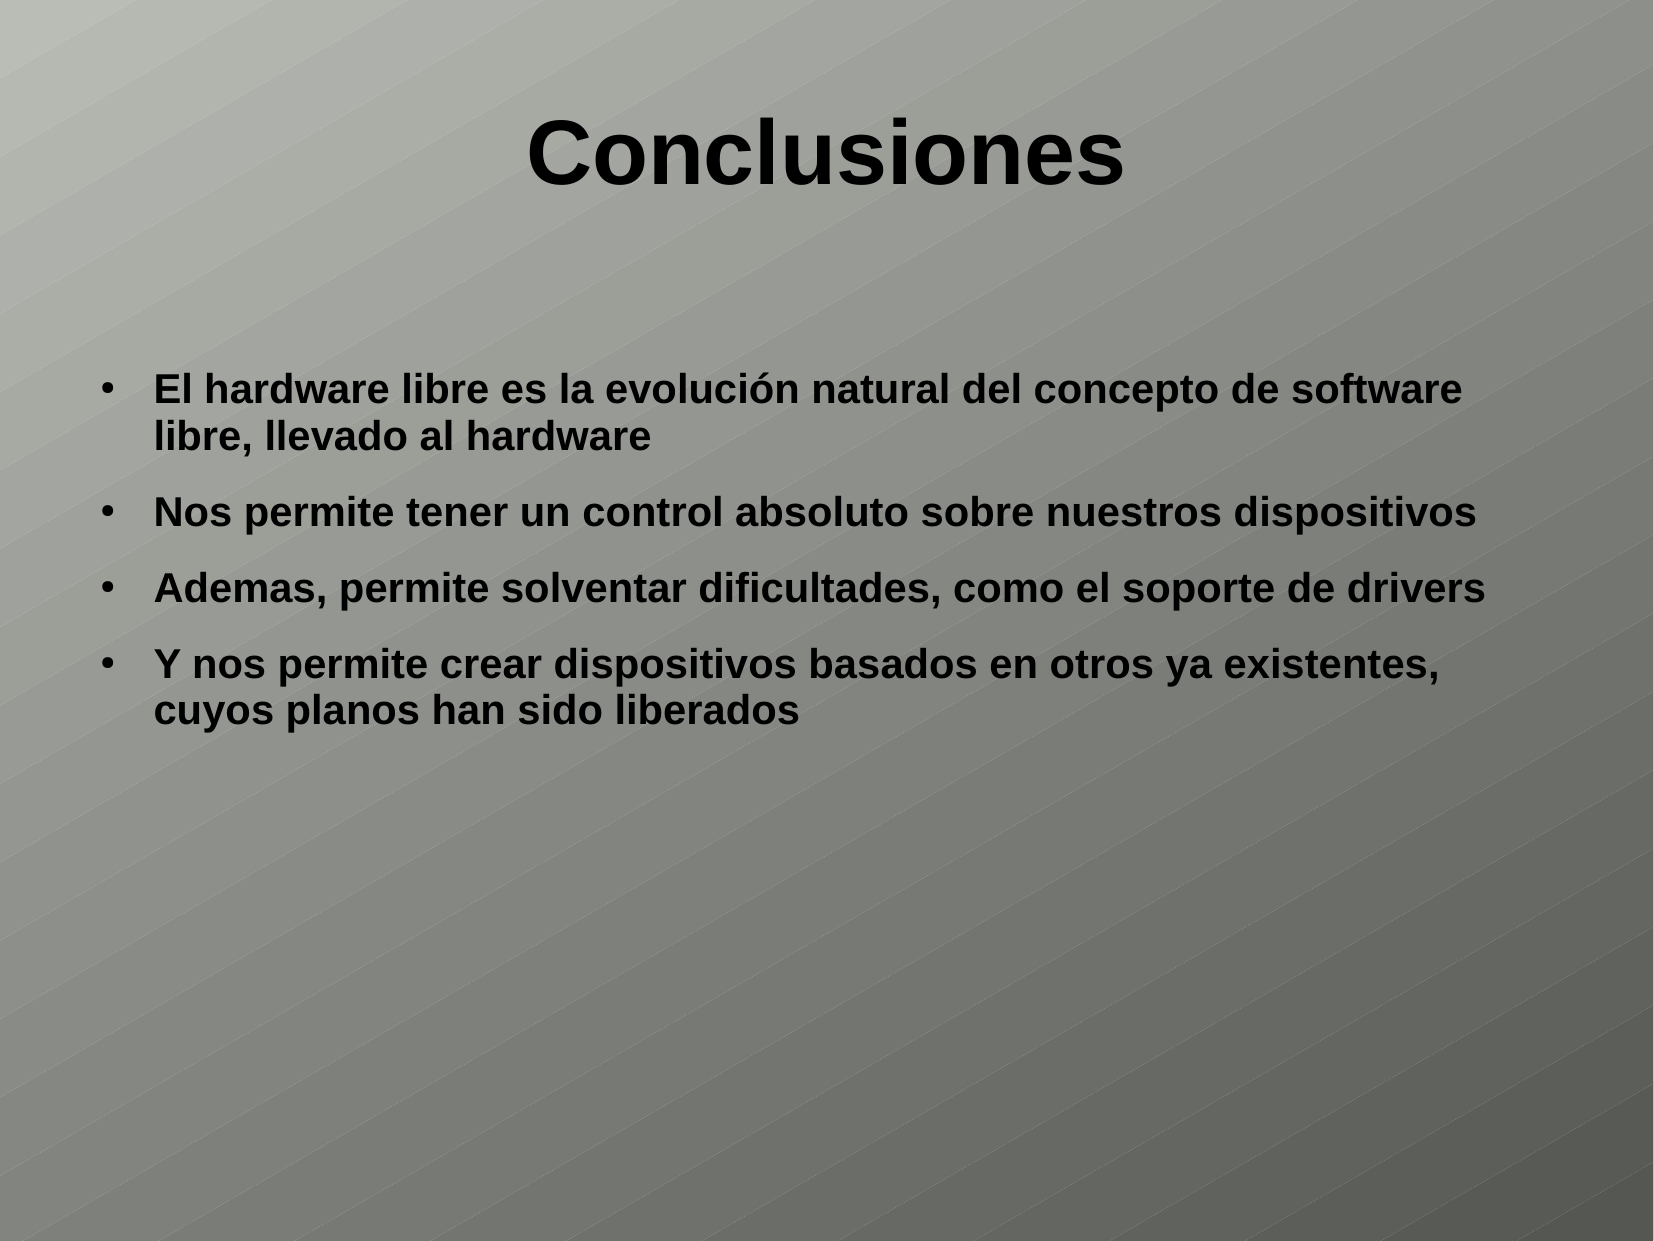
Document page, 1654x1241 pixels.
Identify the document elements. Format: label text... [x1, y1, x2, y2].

list El hardware libre es la evolución natural del concepto de software libre, llevado al hardware Nos permite tener un control absoluto sobre nuestros dispositivos Ademas, permite solventar dificultades, como el soporte de drivers Y nos permite crear dispositivos basados en otros ya existentes, cuyos planos han sido liberados [82, 290, 1571, 1182]
title Conclusiones [82, 49, 1571, 257]
